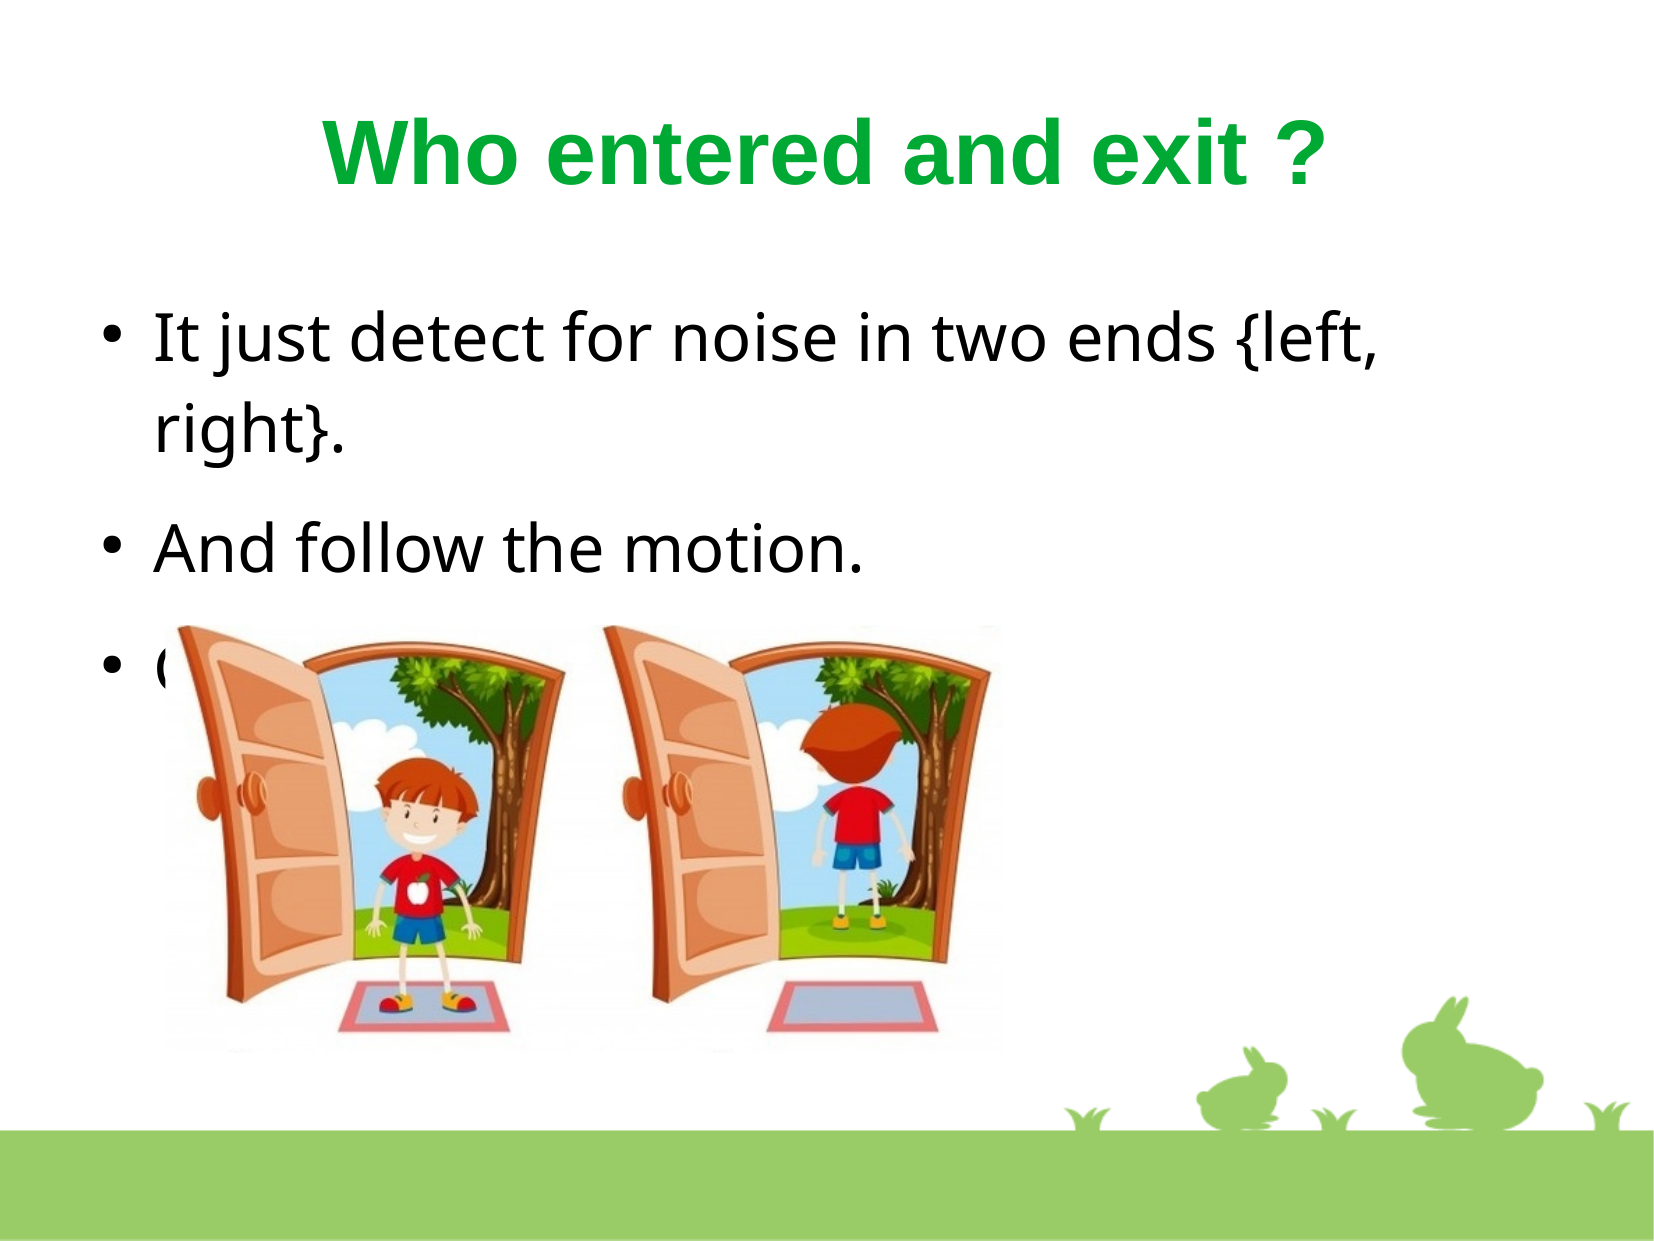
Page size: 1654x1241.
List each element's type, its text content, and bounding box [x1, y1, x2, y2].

list It just detect for noise in two ends {left, right}. And follow the motion. Click its picture and save ... [82, 290, 1571, 1010]
title Who entered and exit ? [82, 49, 1571, 257]
picture [0, 0, 1654, 1241]
